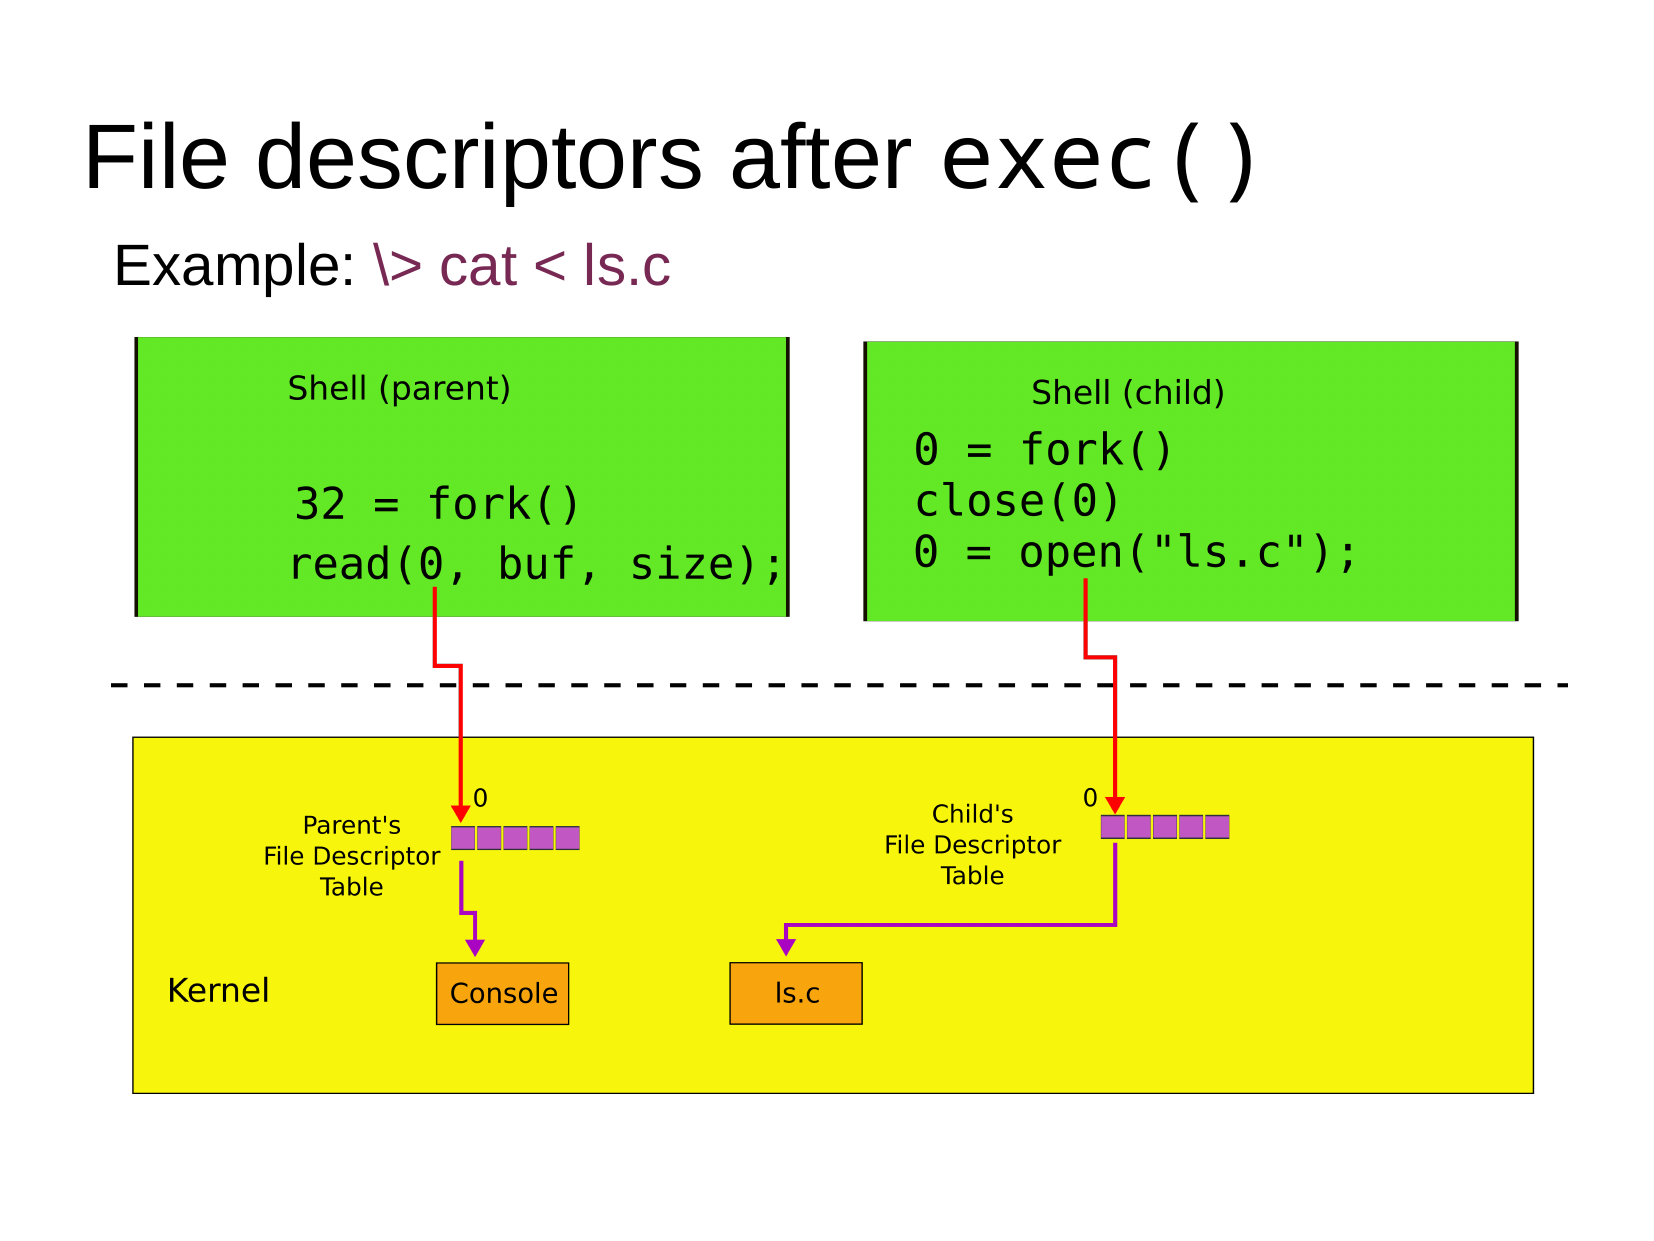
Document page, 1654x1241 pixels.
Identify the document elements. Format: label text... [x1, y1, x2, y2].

text_box Example: \> cat < ls.c [99, 225, 863, 333]
picture [111, 337, 1568, 1094]
title File descriptors after exec() [82, 40, 1613, 266]
